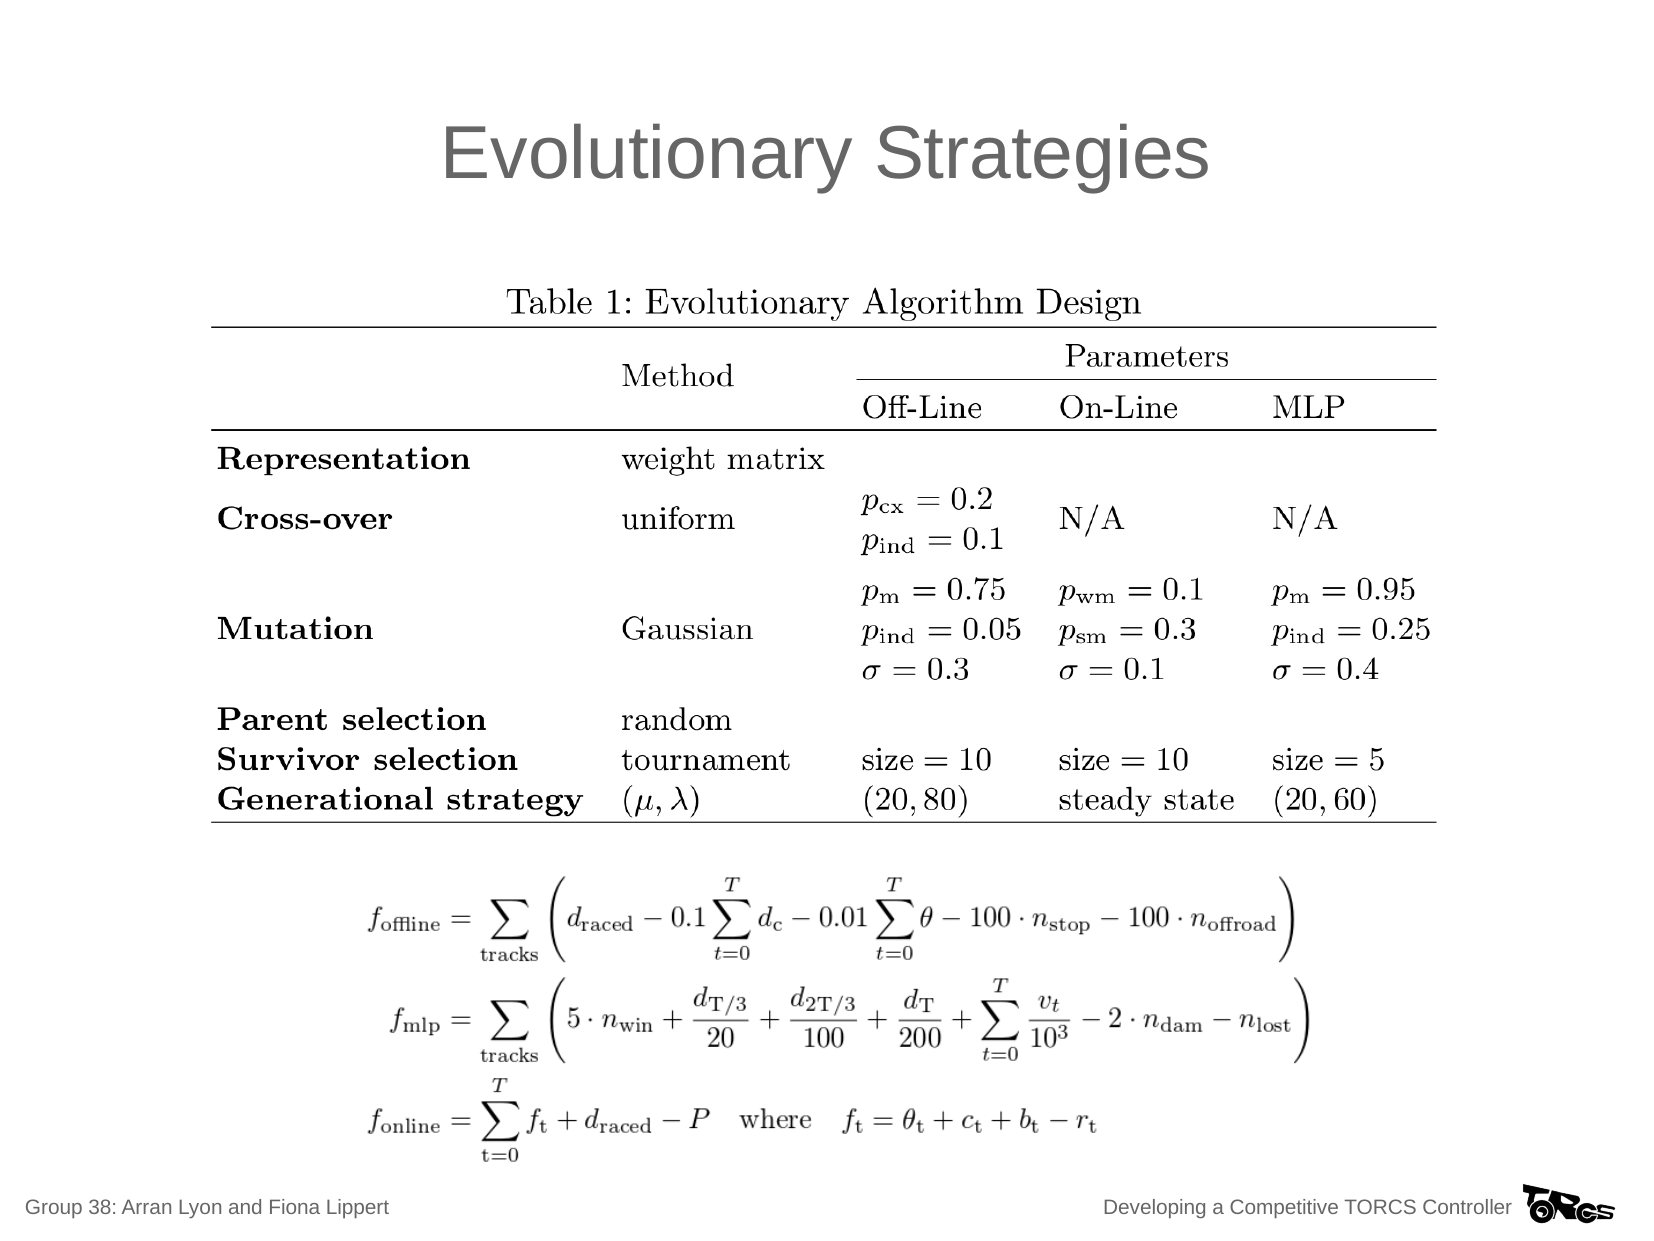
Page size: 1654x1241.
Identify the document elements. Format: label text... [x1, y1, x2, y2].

picture [179, 269, 1461, 843]
picture [347, 852, 1344, 1192]
title Evolutionary Strategies [82, 49, 1571, 257]
picture [1520, 1183, 1616, 1224]
